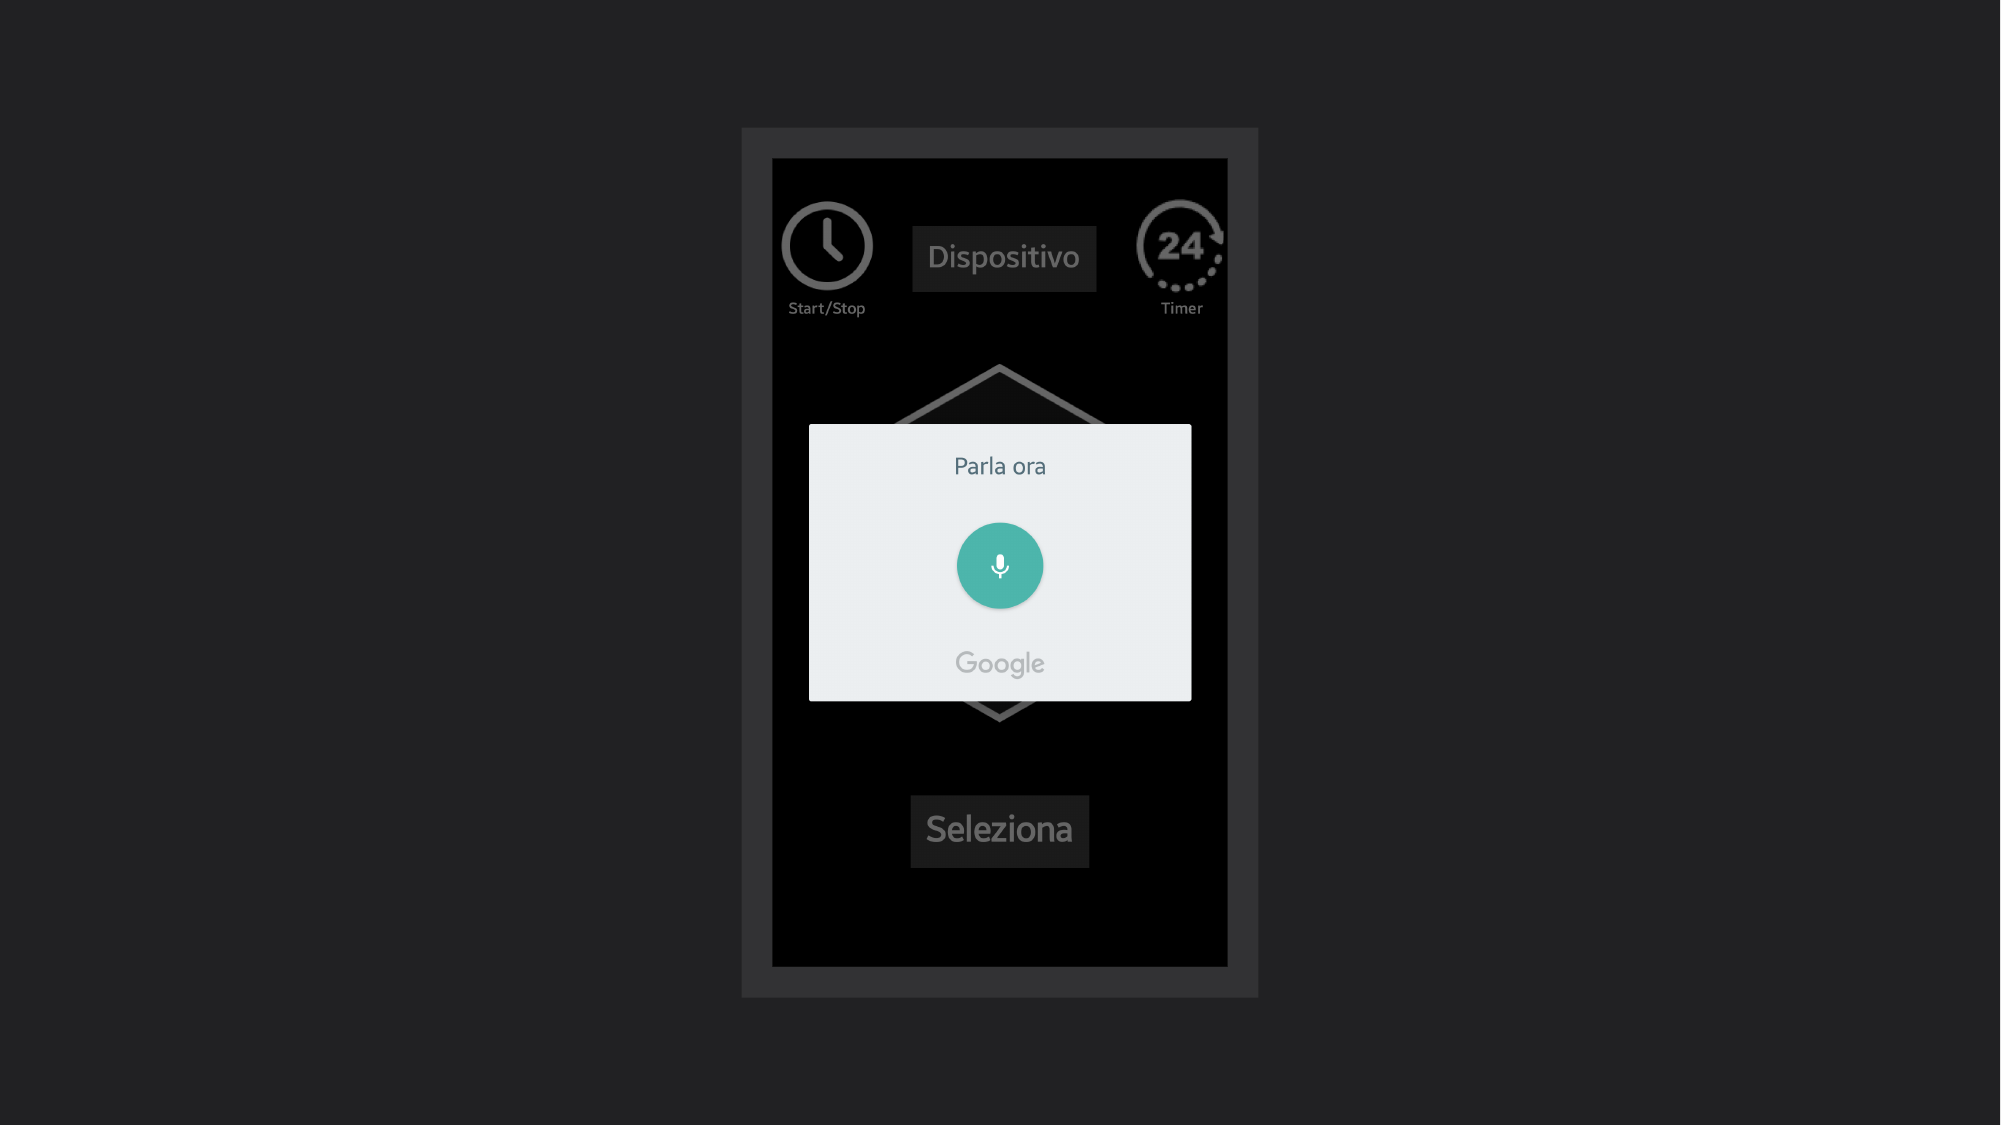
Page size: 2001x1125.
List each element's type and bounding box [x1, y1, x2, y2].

text_box [0, 0, 2000, 1125]
picture [772, 158, 1228, 967]
